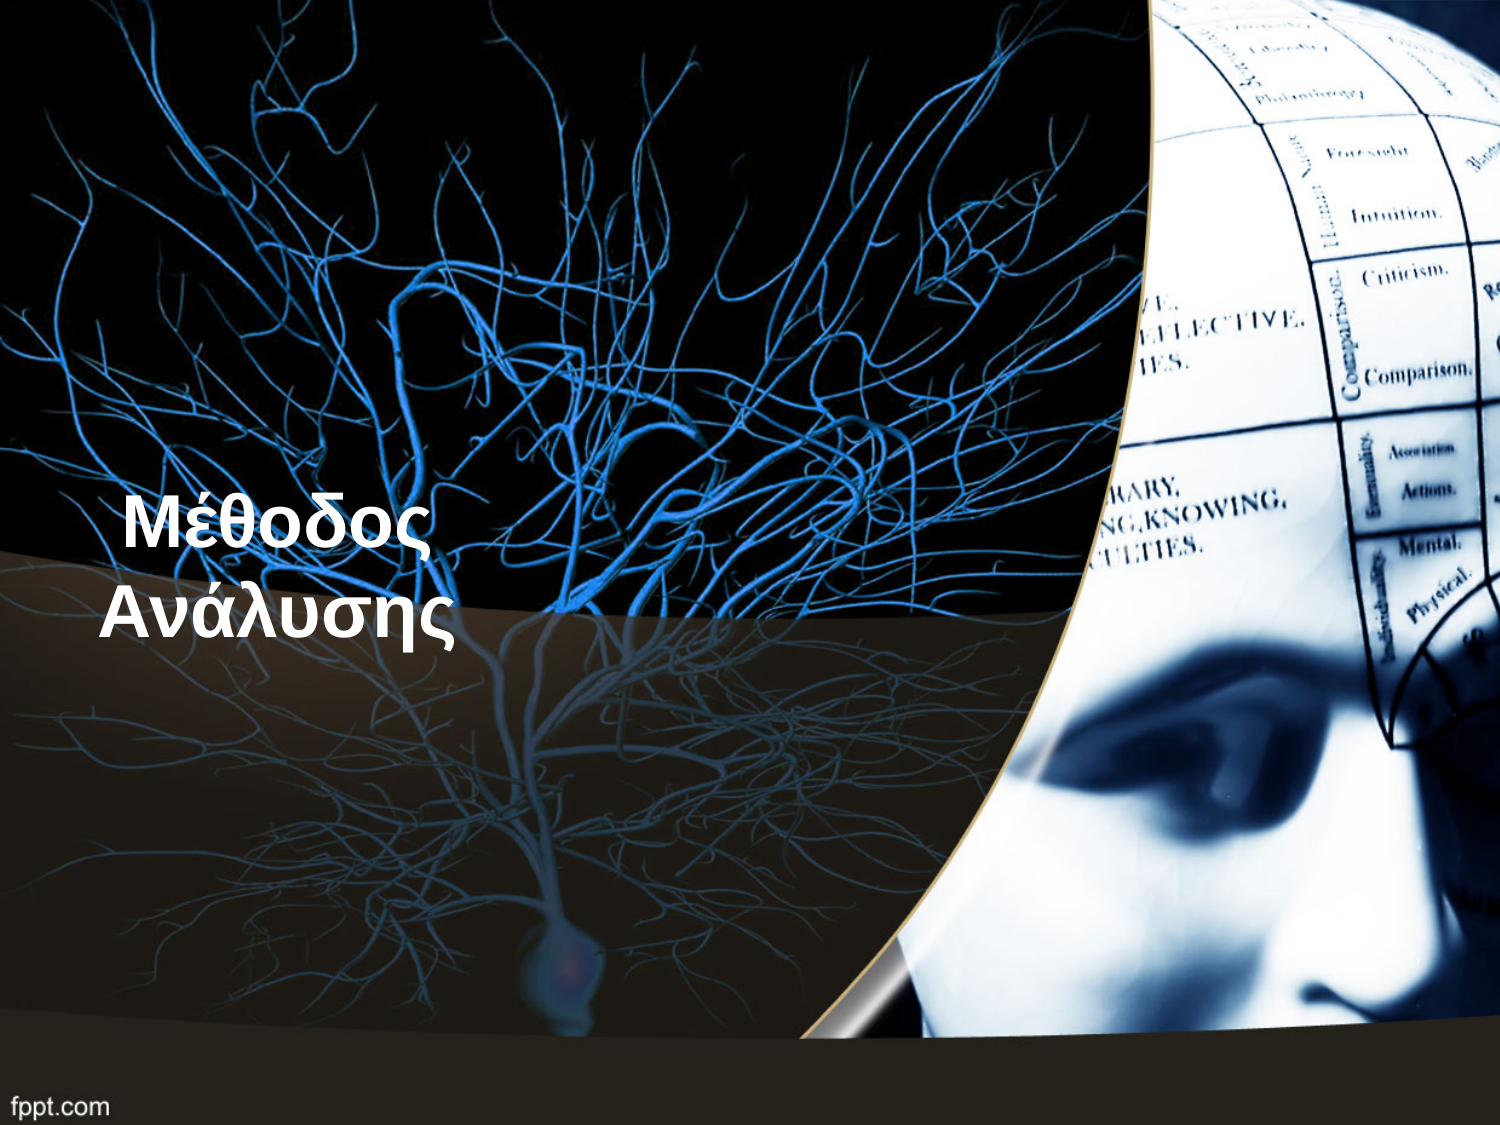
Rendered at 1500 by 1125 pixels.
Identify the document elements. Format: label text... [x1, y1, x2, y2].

title Μέθοδος Ανάλυσης [0, 442, 556, 683]
picture [0, 0, 1500, 1125]
